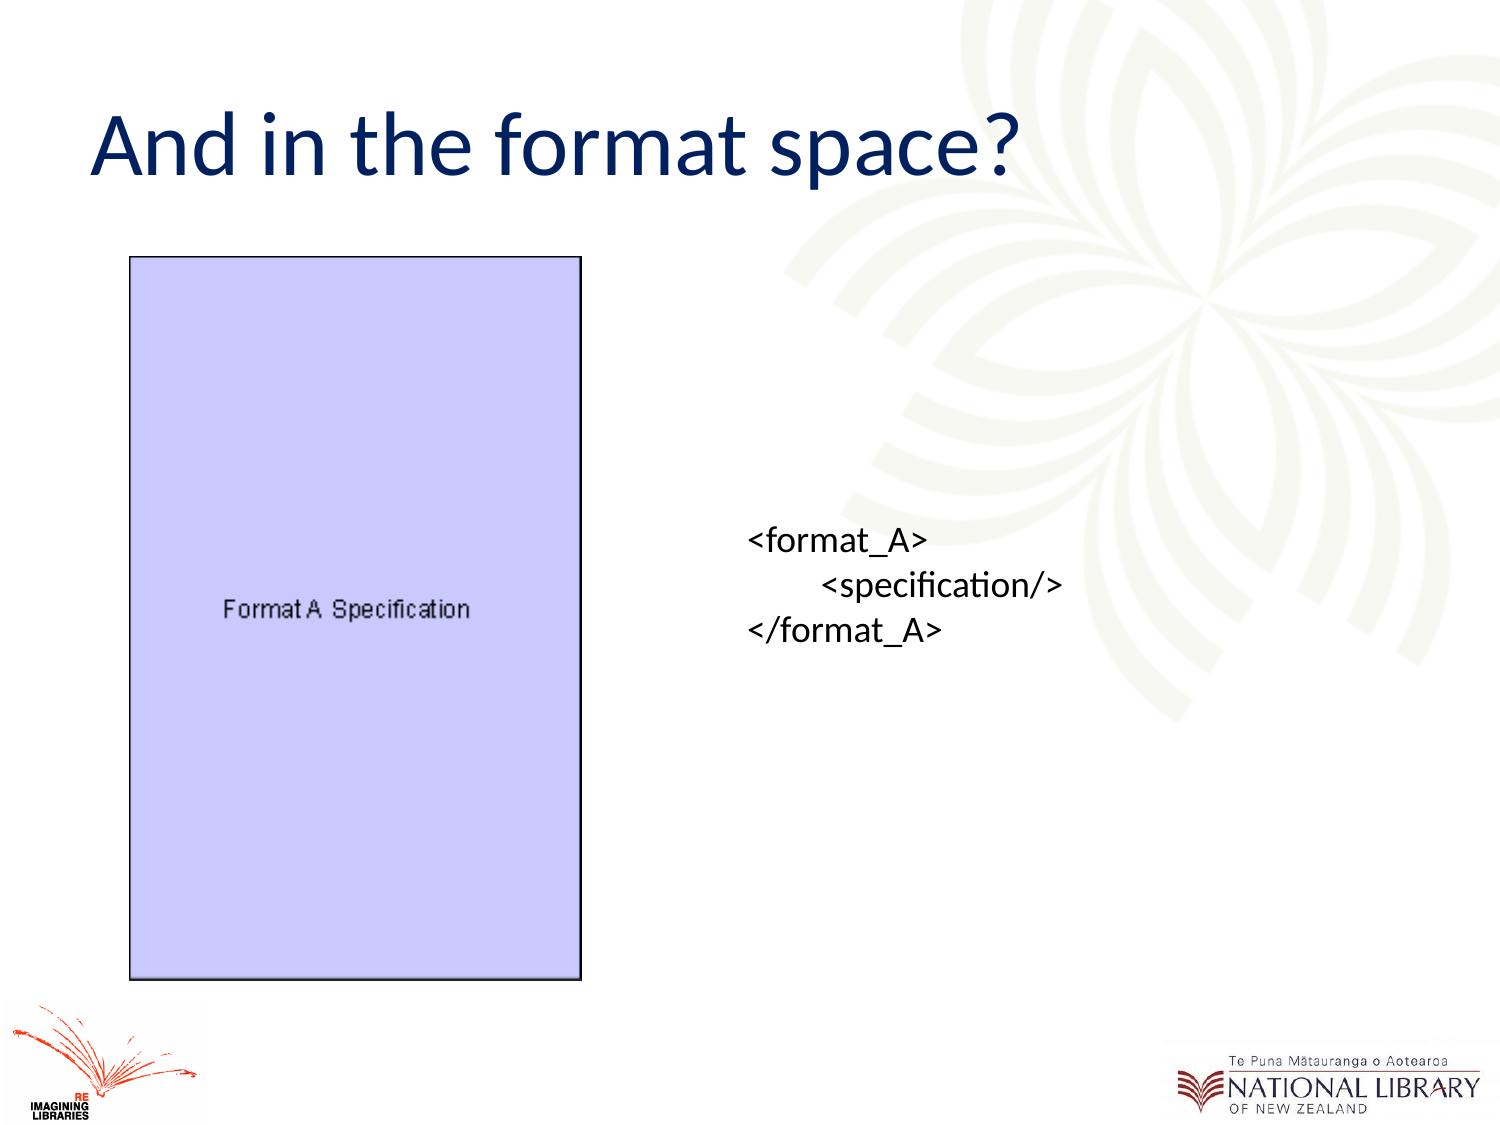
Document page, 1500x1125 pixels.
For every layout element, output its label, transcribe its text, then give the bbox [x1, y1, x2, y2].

picture [0, 0, 1500, 1125]
title And in the format space? [75, 45, 1425, 233]
text_box <format_A> <specification/> </format_A> [732, 507, 1217, 658]
